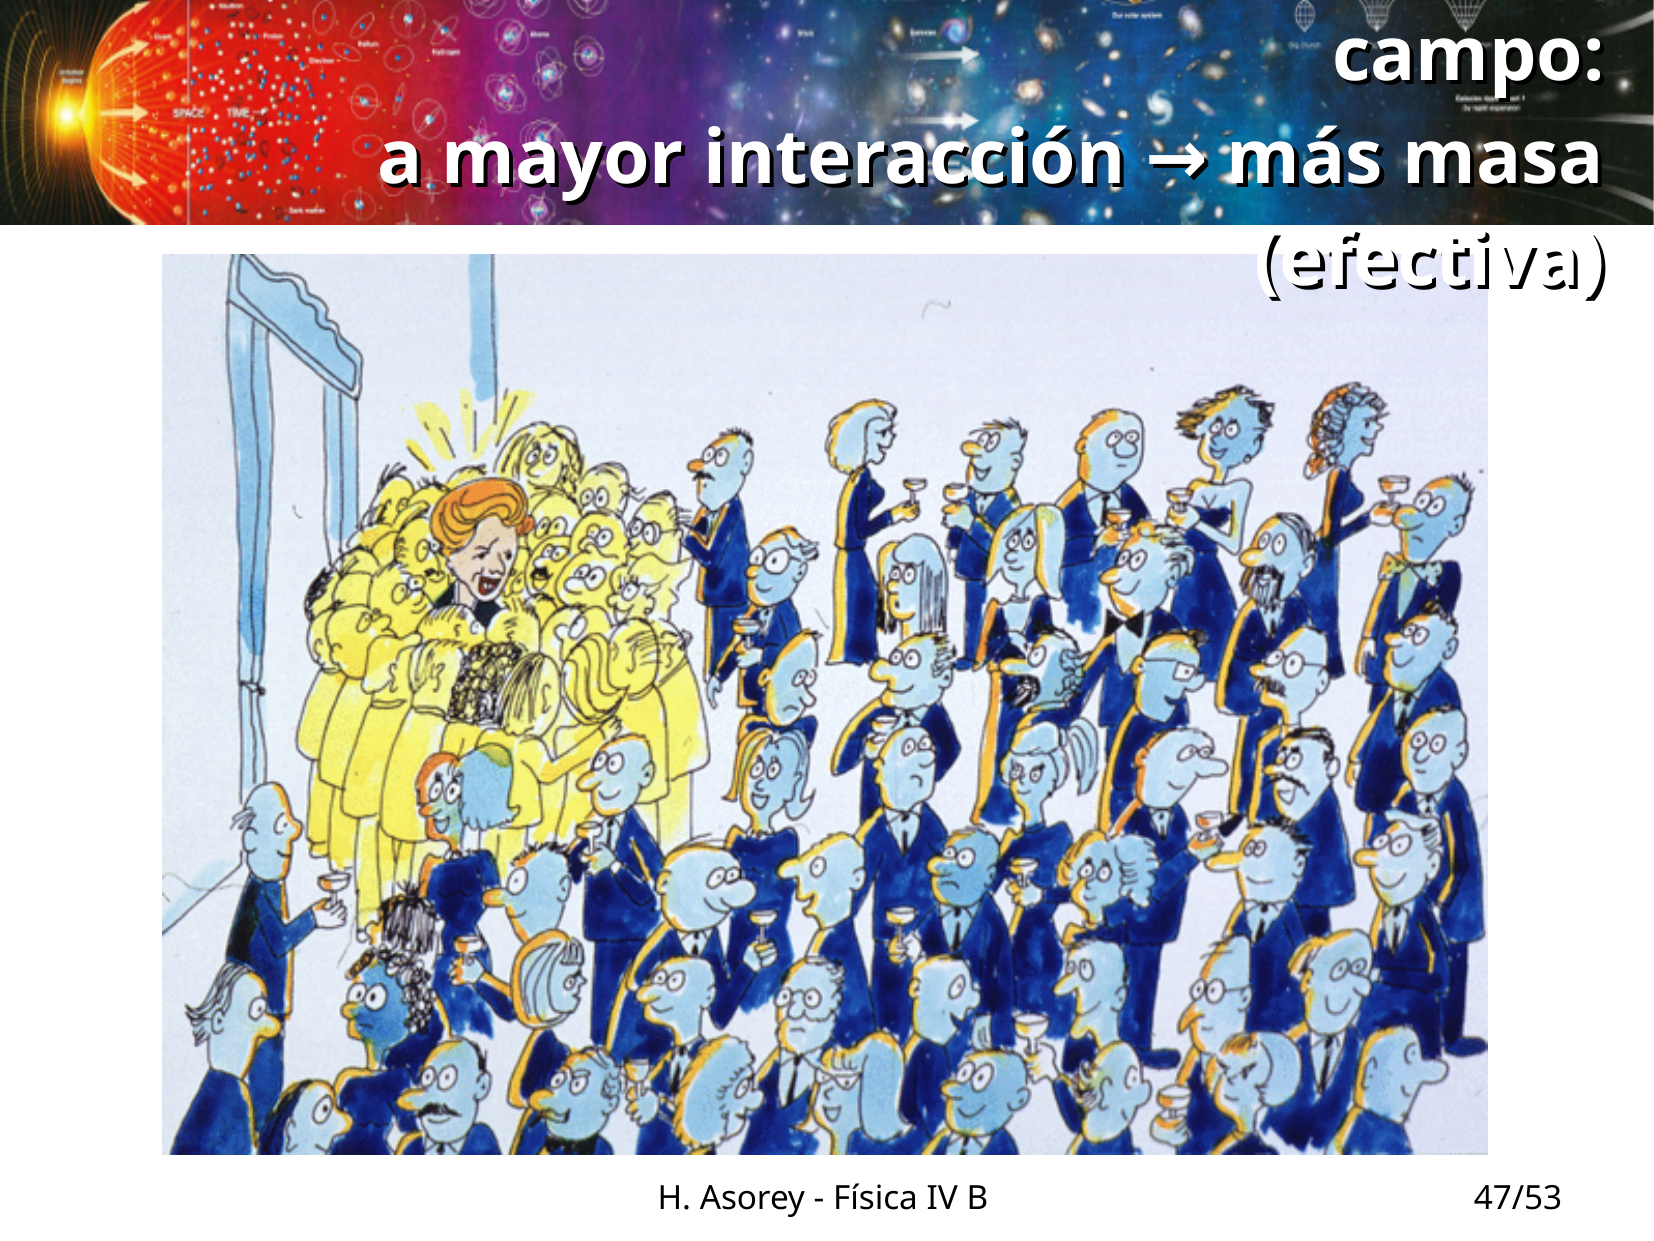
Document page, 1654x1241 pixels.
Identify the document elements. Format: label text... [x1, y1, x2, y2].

picture [1300, 255, 1310, 260]
picture [162, 254, 1488, 1156]
picture [1373, 255, 1384, 260]
picture [0, 0, 1654, 225]
title Las partículas interactúan con ese campo: a mayor interacción → más masa (efectiva) [45, 11, 1606, 195]
